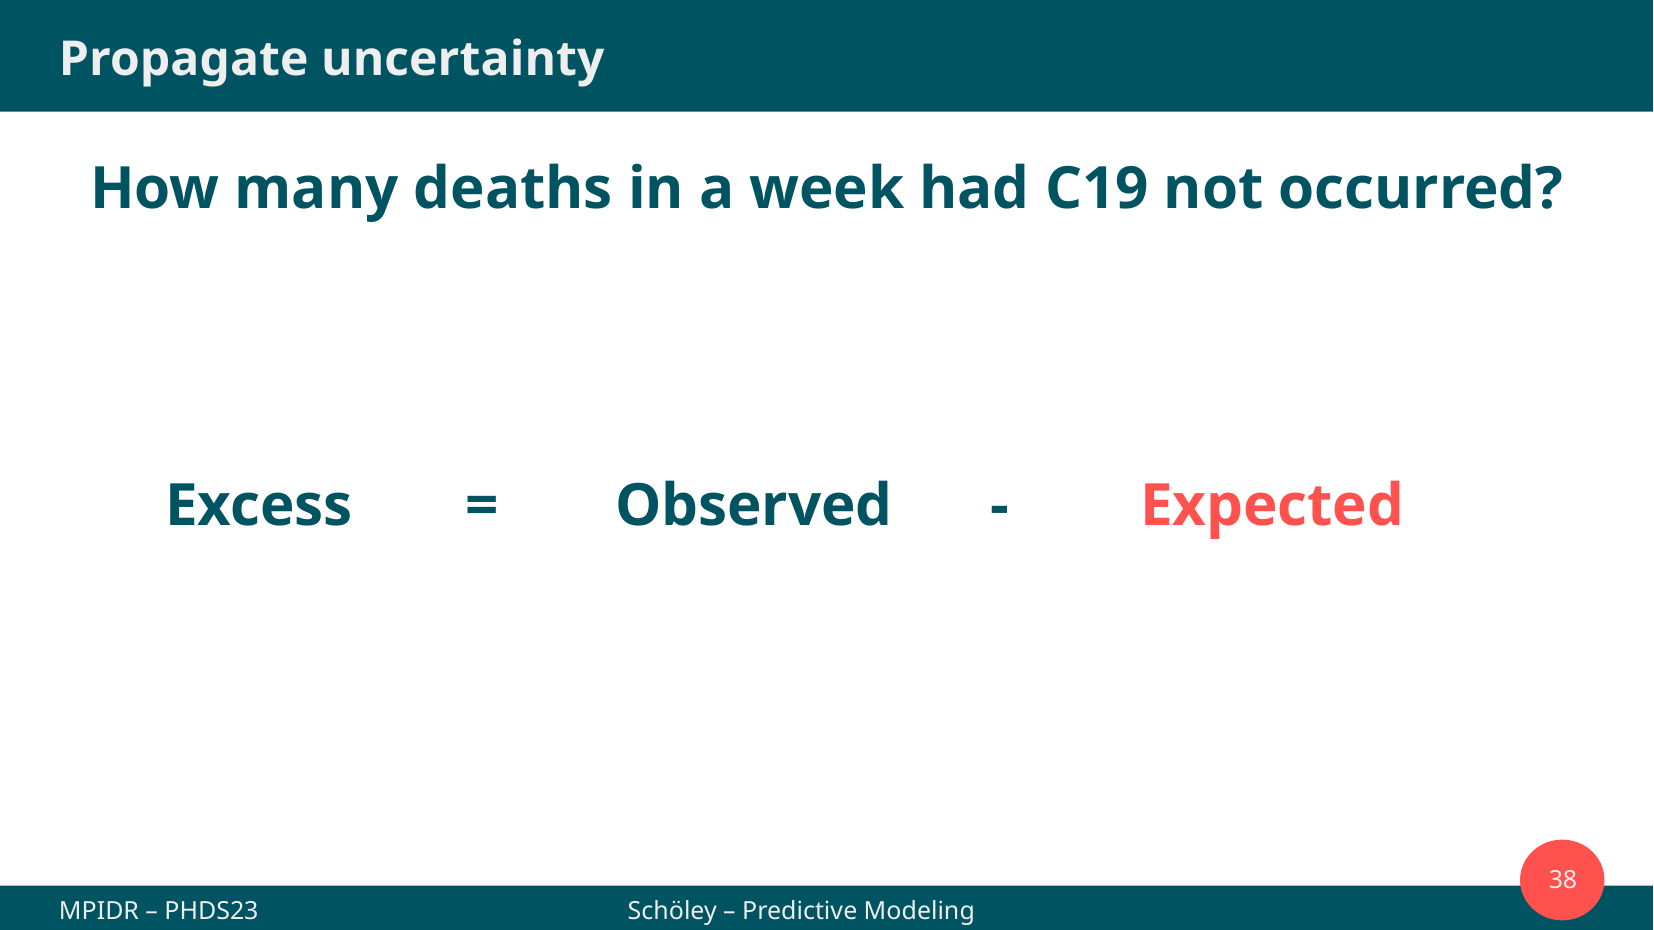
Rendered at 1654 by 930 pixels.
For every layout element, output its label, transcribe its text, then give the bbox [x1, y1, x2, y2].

text_box How many deaths in a week had C19 not occurred? Excess = Observed - Expected [75, 139, 1552, 837]
title Propagate uncertainty [58, 0, 1594, 117]
